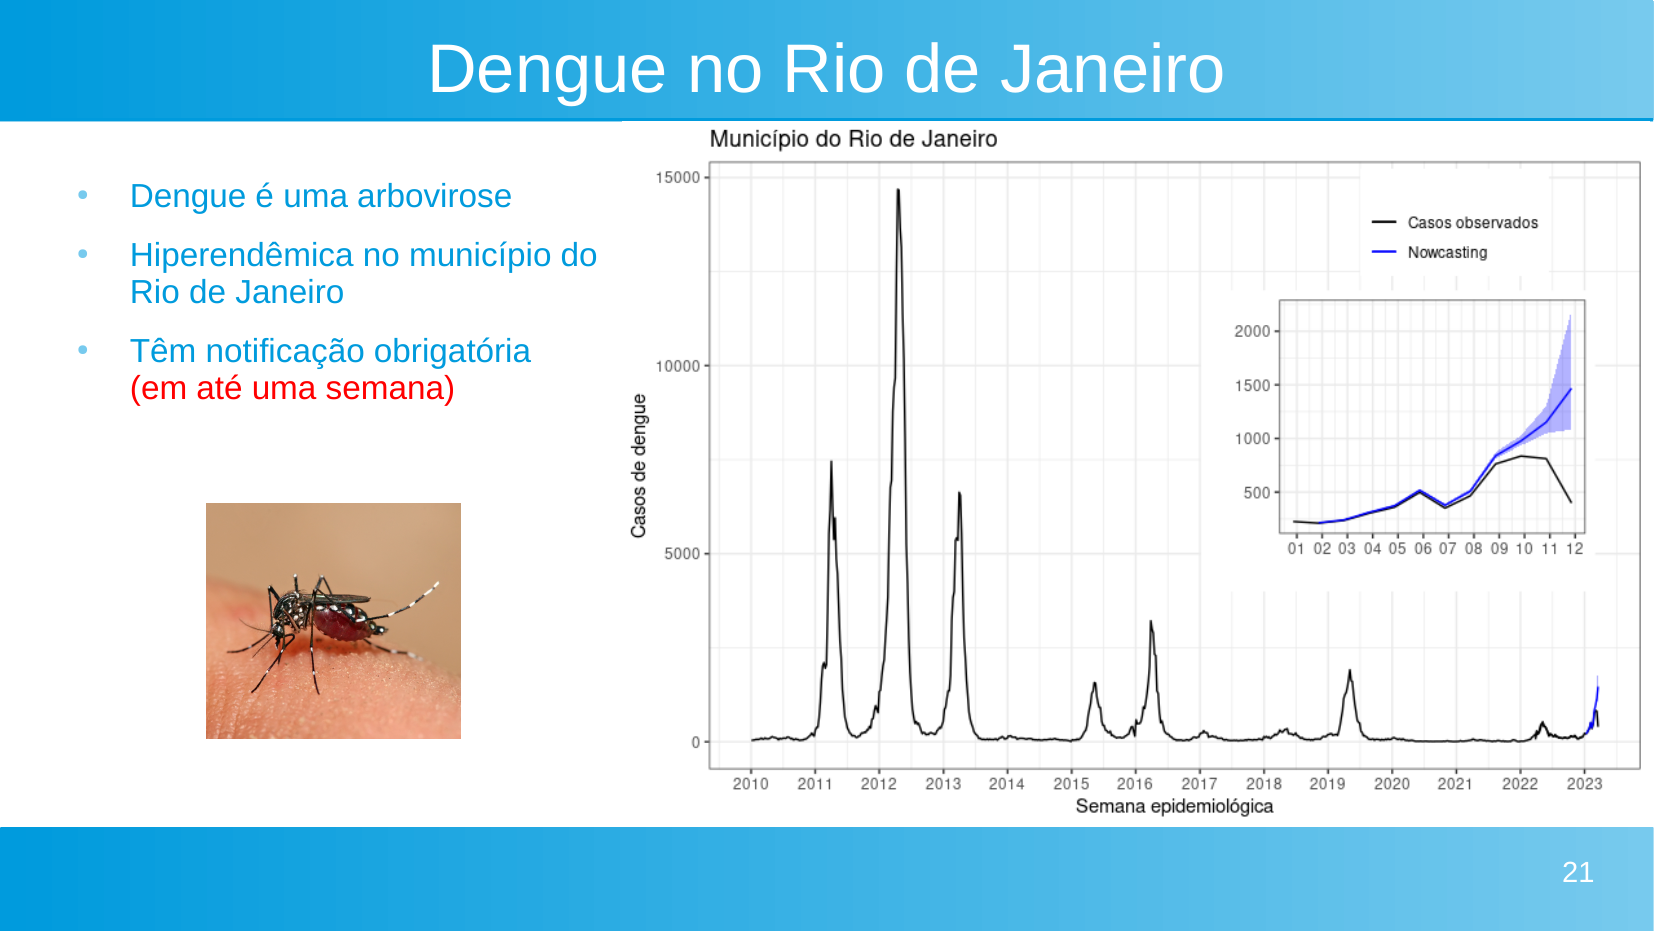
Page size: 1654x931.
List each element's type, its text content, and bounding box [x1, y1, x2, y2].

picture [622, 122, 1650, 827]
list Dengue é uma arbovirose Hiperendêmica no município do Rio de Janeiro Têm notificação obrigatória (em até uma semana) [59, 177, 622, 768]
picture [206, 503, 461, 739]
title Dengue no Rio de Janeiro [59, 29, 1595, 108]
